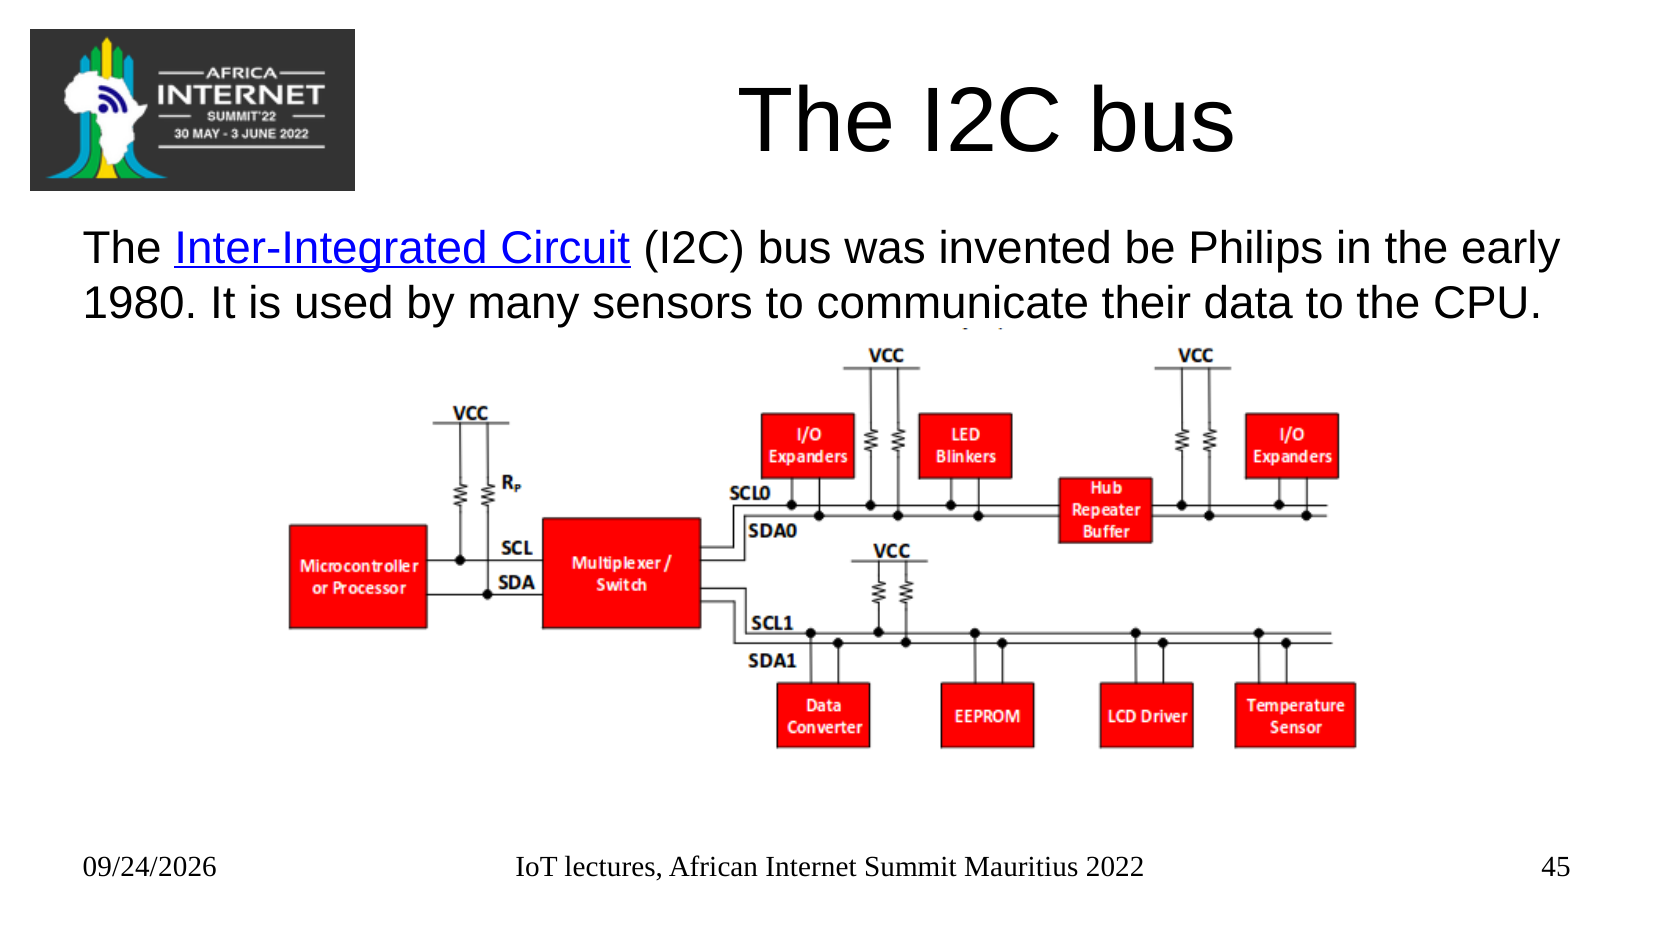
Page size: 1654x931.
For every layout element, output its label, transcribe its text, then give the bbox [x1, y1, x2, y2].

list The Inter-Integrated Circuit (I2C) bus was invented be Philips in the early 1980. It is used by many sensors to communicate their data to the CPU. [82, 217, 1571, 757]
title The I2C bus [403, 37, 1571, 193]
picture [30, 29, 355, 191]
picture [236, 328, 1391, 757]
